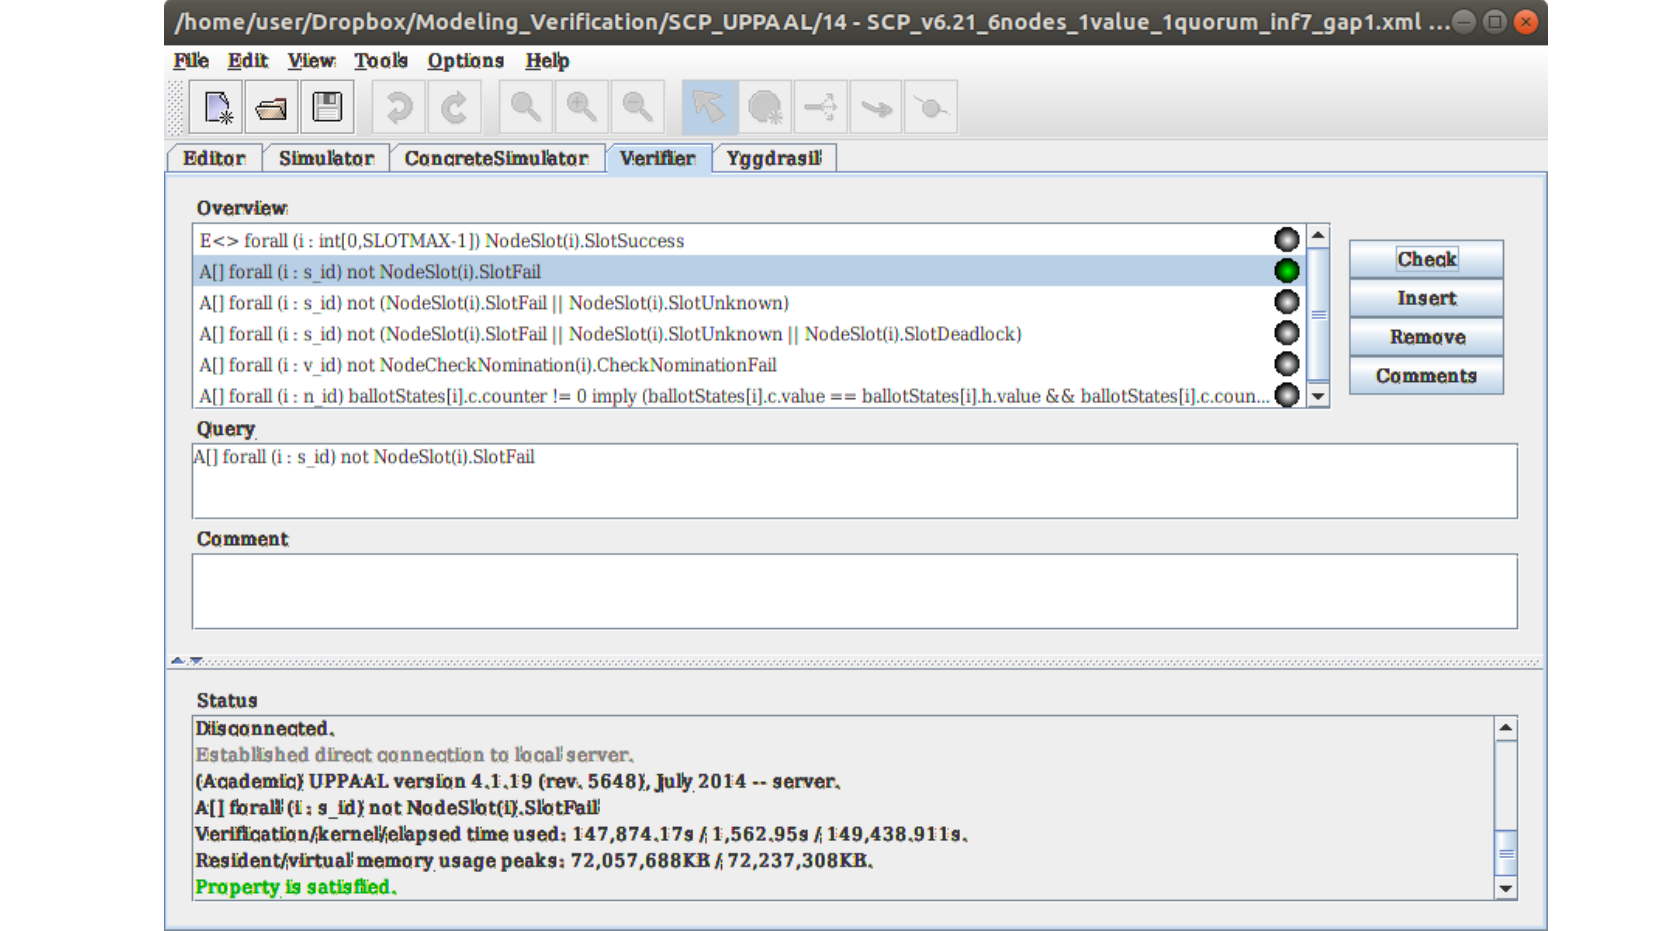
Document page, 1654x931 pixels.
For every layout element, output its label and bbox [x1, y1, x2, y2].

picture [164, 0, 1548, 931]
